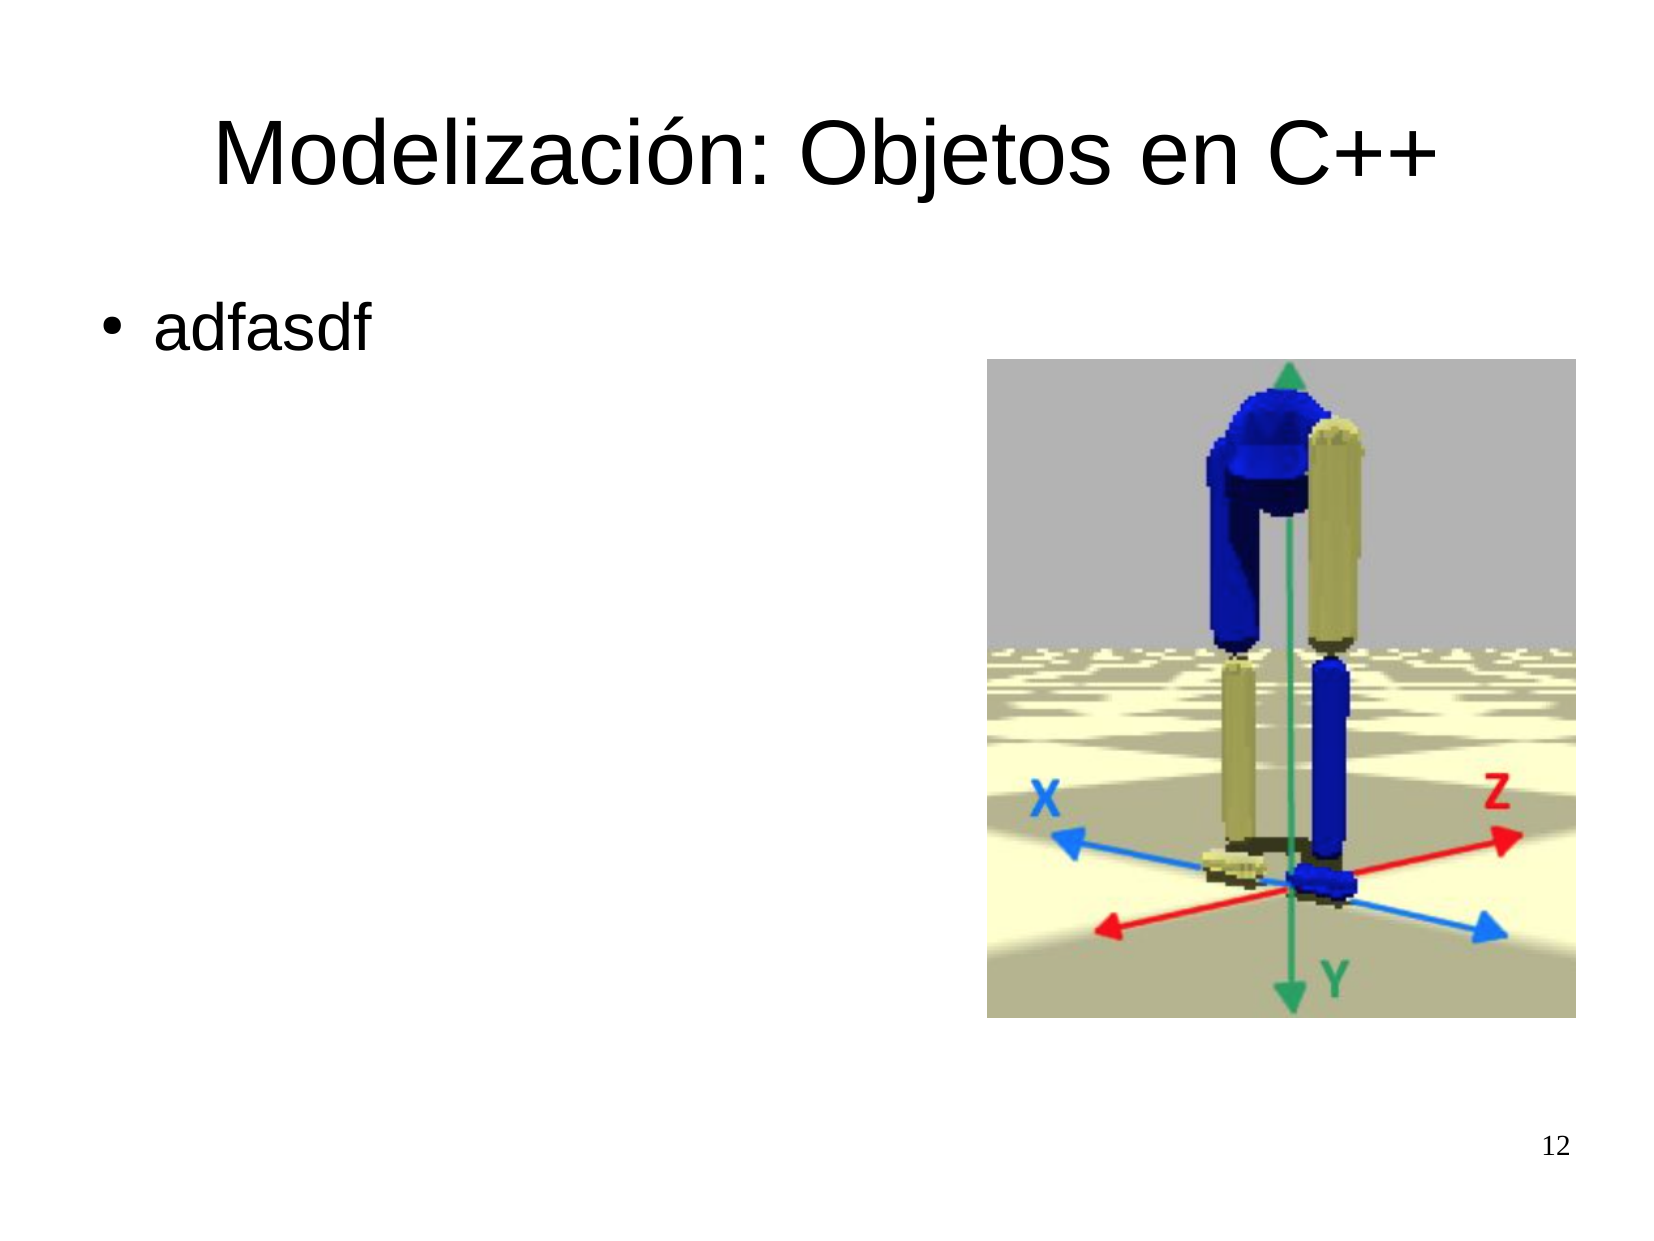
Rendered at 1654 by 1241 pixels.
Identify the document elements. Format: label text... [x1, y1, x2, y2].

title Modelización: Objetos en C++ [82, 49, 1571, 257]
list adfasdf [82, 290, 1006, 1010]
picture [987, 359, 1576, 1018]
